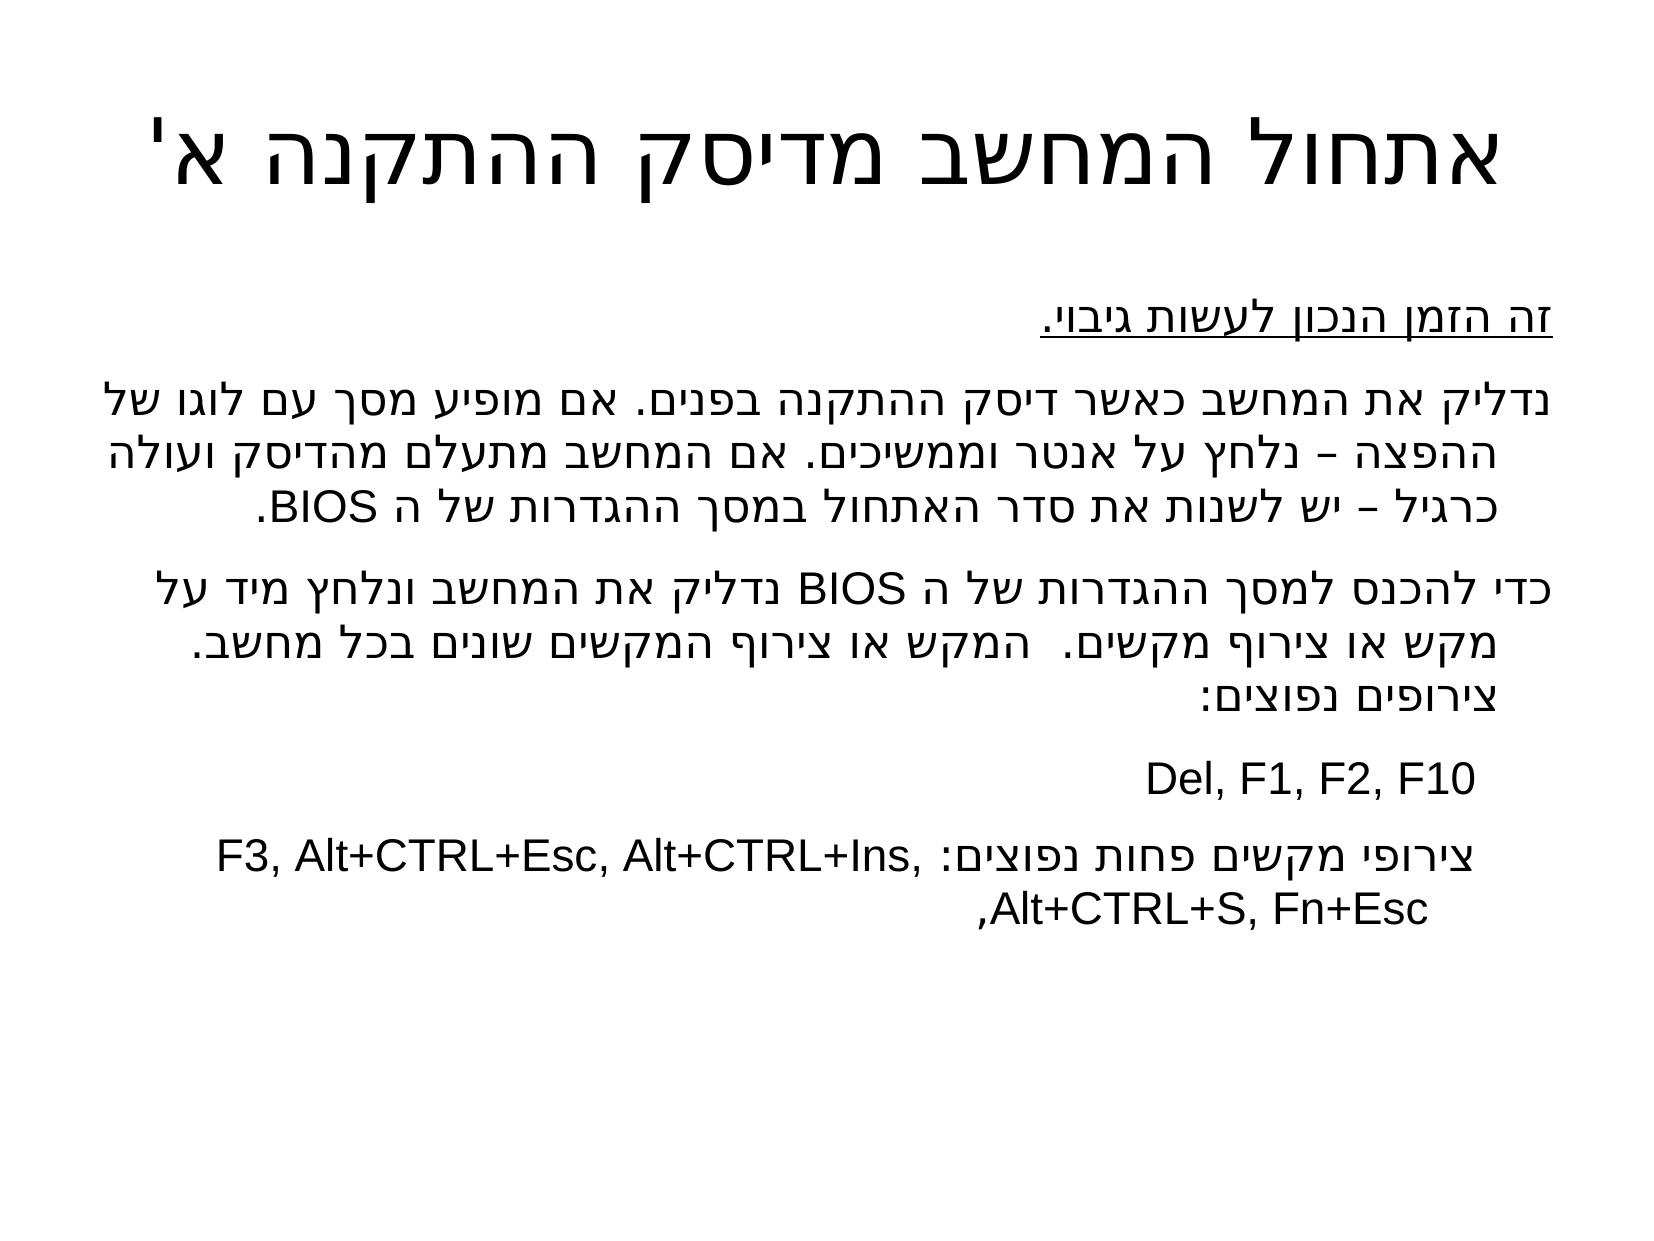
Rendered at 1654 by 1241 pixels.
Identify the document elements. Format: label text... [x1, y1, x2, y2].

title אתחול המחשב מדיסק ההתקנה א' [82, 49, 1571, 257]
list זה הזמן הנכון לעשות גיבוי. נדליק את המחשב כאשר דיסק ההתקנה בפנים. אם מופיע מסך עם לוגו של ההפצה – נלחץ על אנטר וממשיכים. אם המחשב מתעלם מהדיסק ועולה כרגיל – יש לשנות את סדר האתחול במסך ההגדרות של ה BIOS. כדי להכנס למסך ההגדרות של ה BIOS נדליק את המחשב ונלחץ מיד על מקש או צירוף מקשים. המקש או צירוף המקשים שונים בכל מחשב. צירופים נפוצים: Del, F1, F2, F10 צירופי מקשים פחות נפוצים: F3, Alt+CTRL+Esc, Alt+CTRL+Ins, Alt+CTRL+S, Fn+Esc, [82, 290, 1571, 1109]
